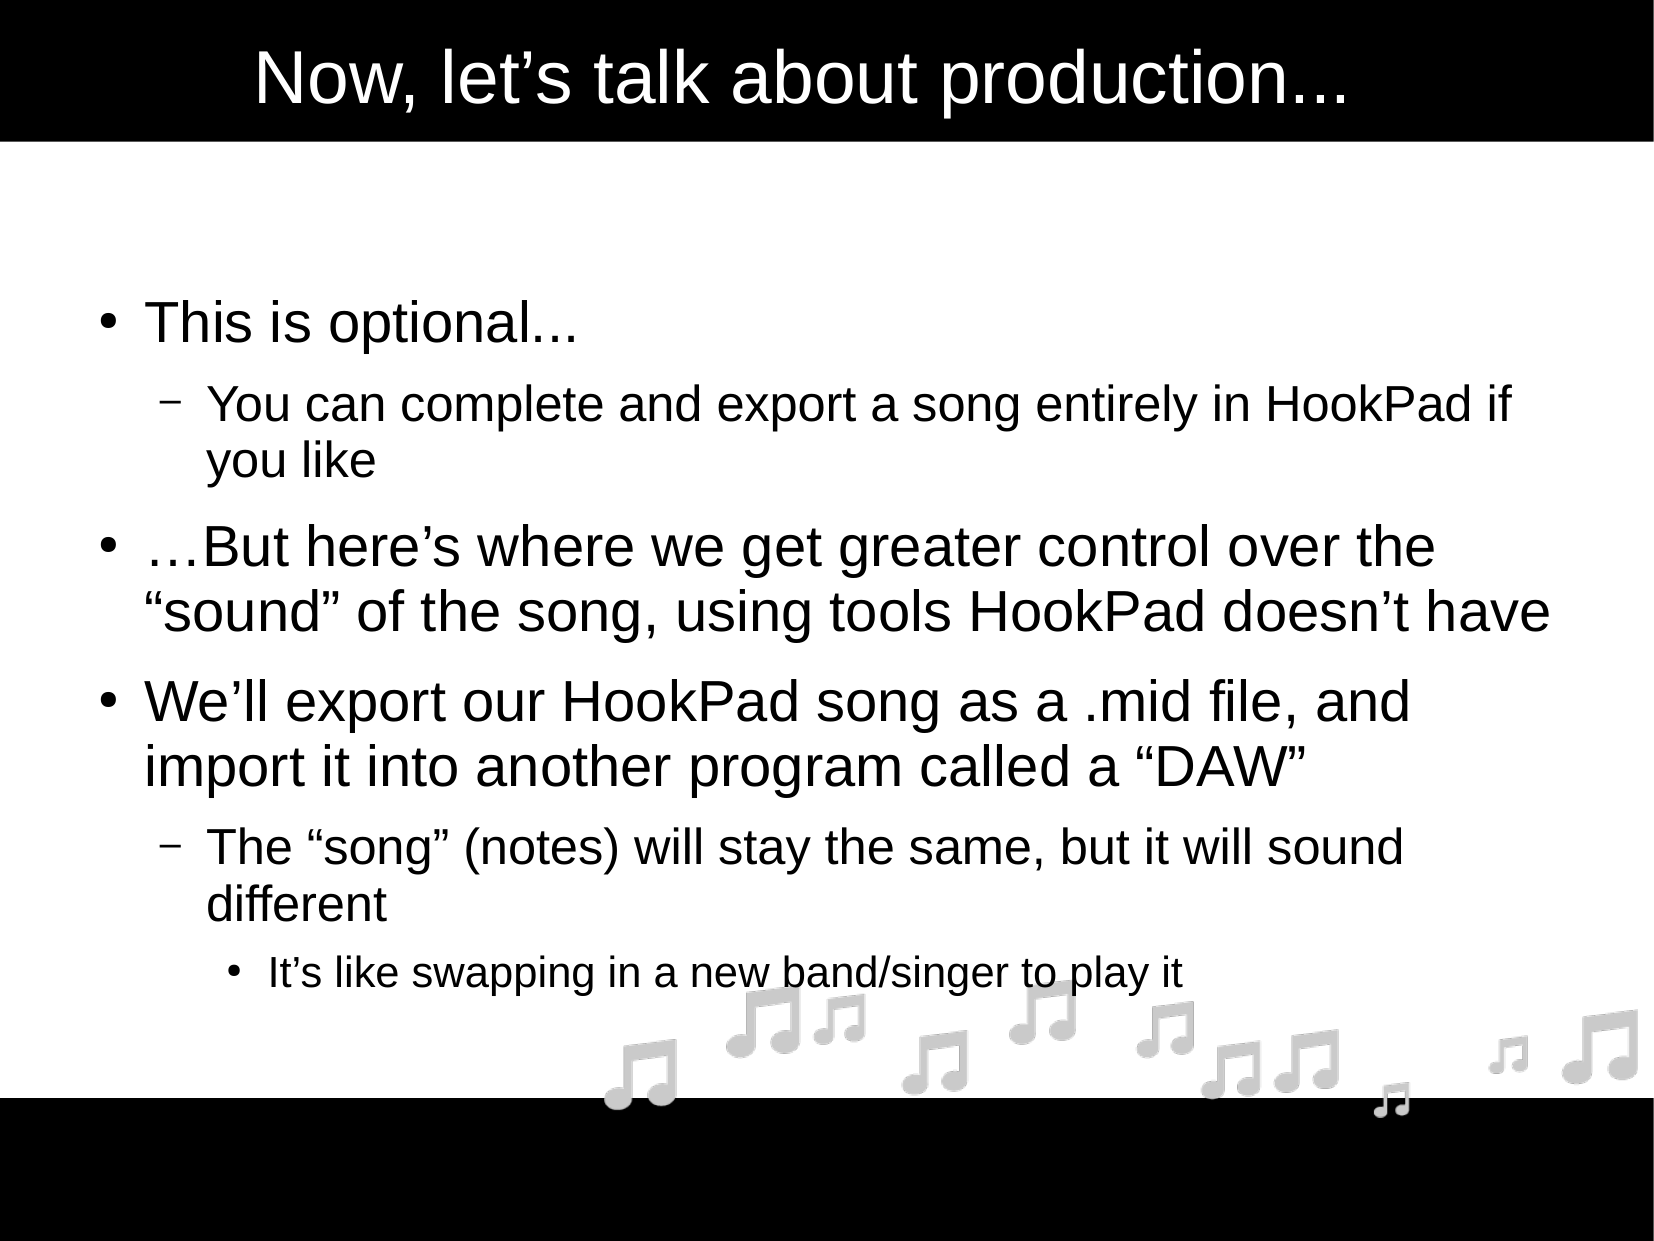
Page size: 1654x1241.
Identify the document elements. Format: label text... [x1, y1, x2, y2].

list This is optional... You can complete and export a song entirely in HookPad if you like …But here’s where we get greater control over the “sound” of the song, using tools HookPad doesn’t have We’ll export our HookPad song as a .mid file, and import it into another program called a “DAW” The “song” (notes) will stay the same, but it will sound different It’s like swapping in a new band/singer to play it [82, 290, 1571, 1010]
title Now, let’s talk about production... [59, 8, 1548, 148]
